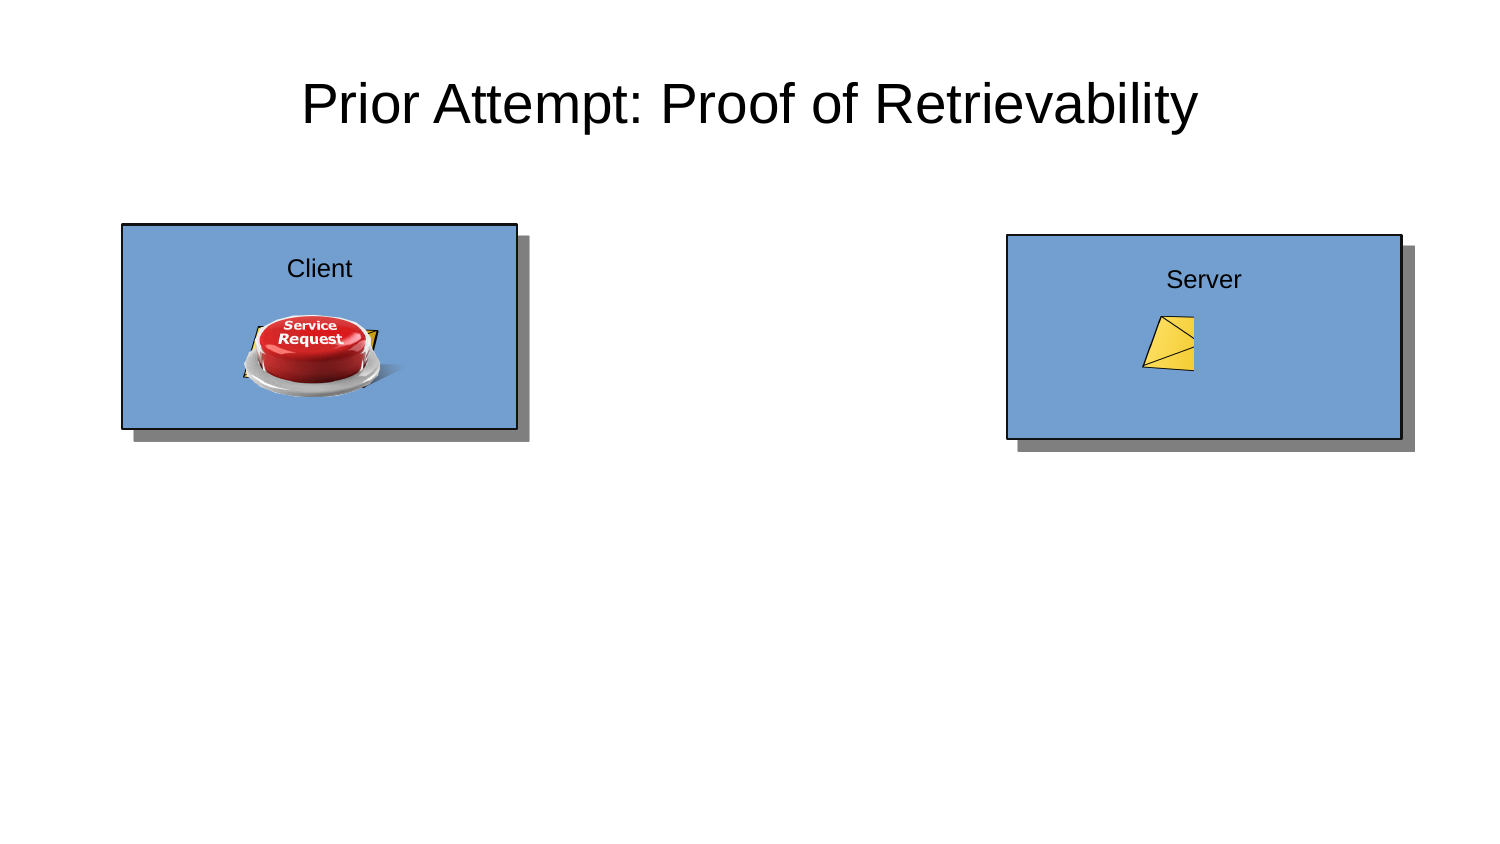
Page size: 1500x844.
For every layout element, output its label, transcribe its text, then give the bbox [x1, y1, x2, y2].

picture [1142, 316, 1194, 378]
text_box Client [122, 224, 518, 429]
text_box Server [1006, 234, 1402, 439]
title Prior Attempt: Proof of Retrievability [75, 33, 1425, 175]
picture [243, 313, 409, 398]
